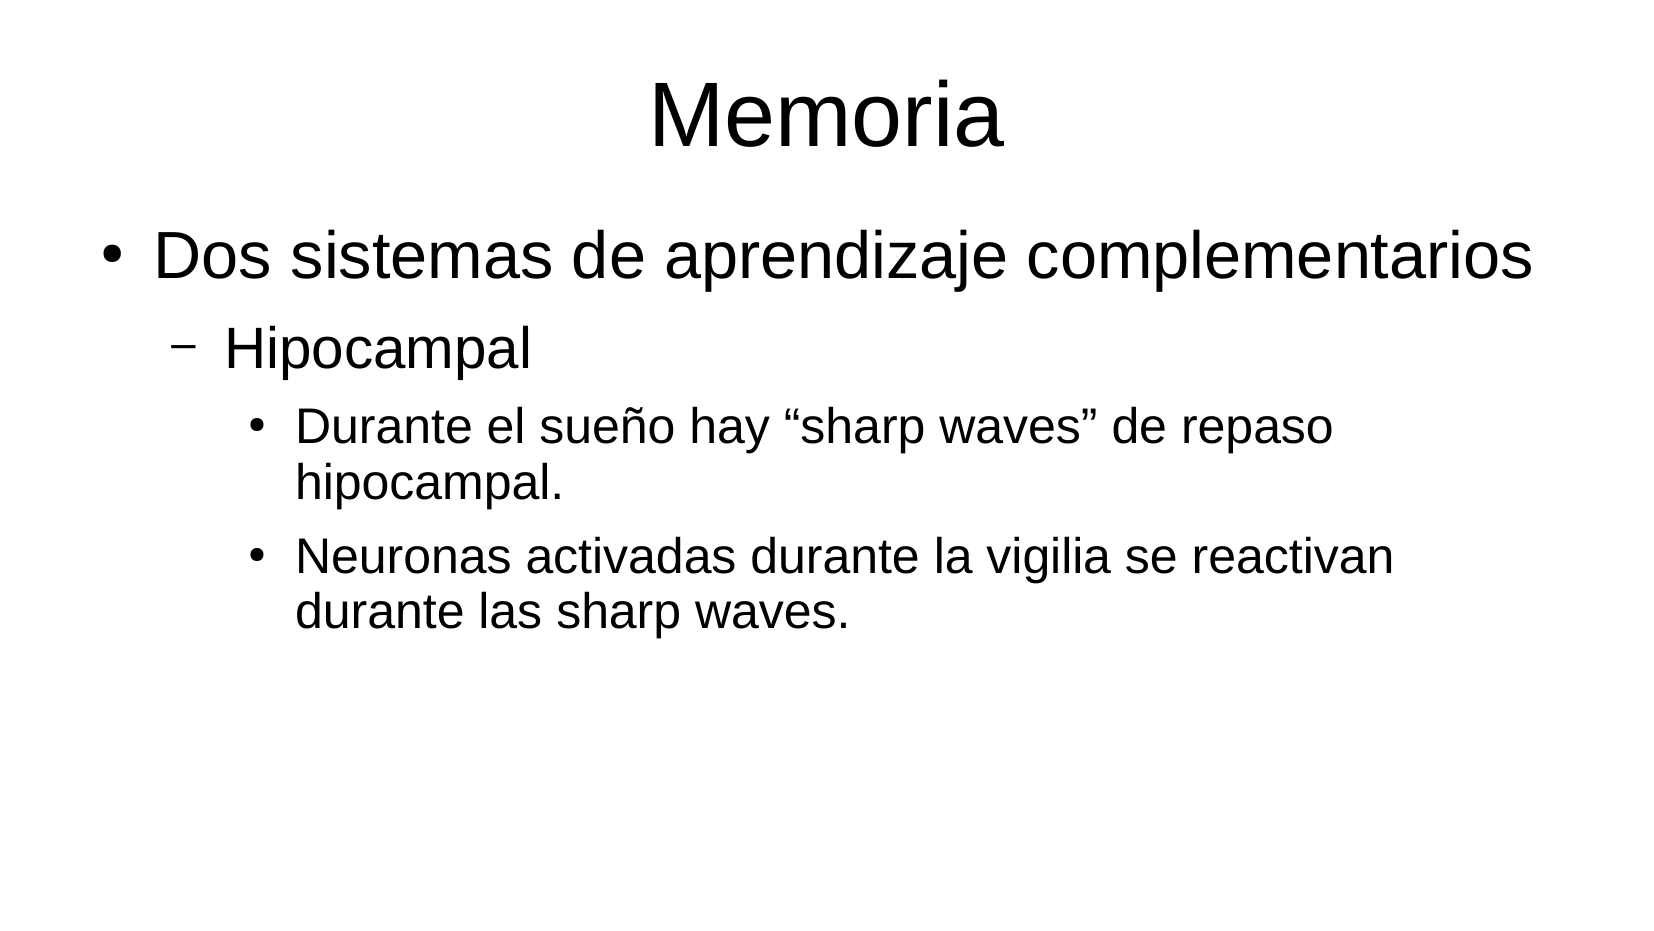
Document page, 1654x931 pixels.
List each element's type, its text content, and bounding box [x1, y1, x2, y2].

list Dos sistemas de aprendizaje complementarios Hipocampal Durante el sueño hay “sharp waves” de repaso hipocampal. Neuronas activadas durante la vigilia se reactivan durante las sharp waves. [82, 217, 1571, 758]
title Memoria [82, 37, 1571, 193]
